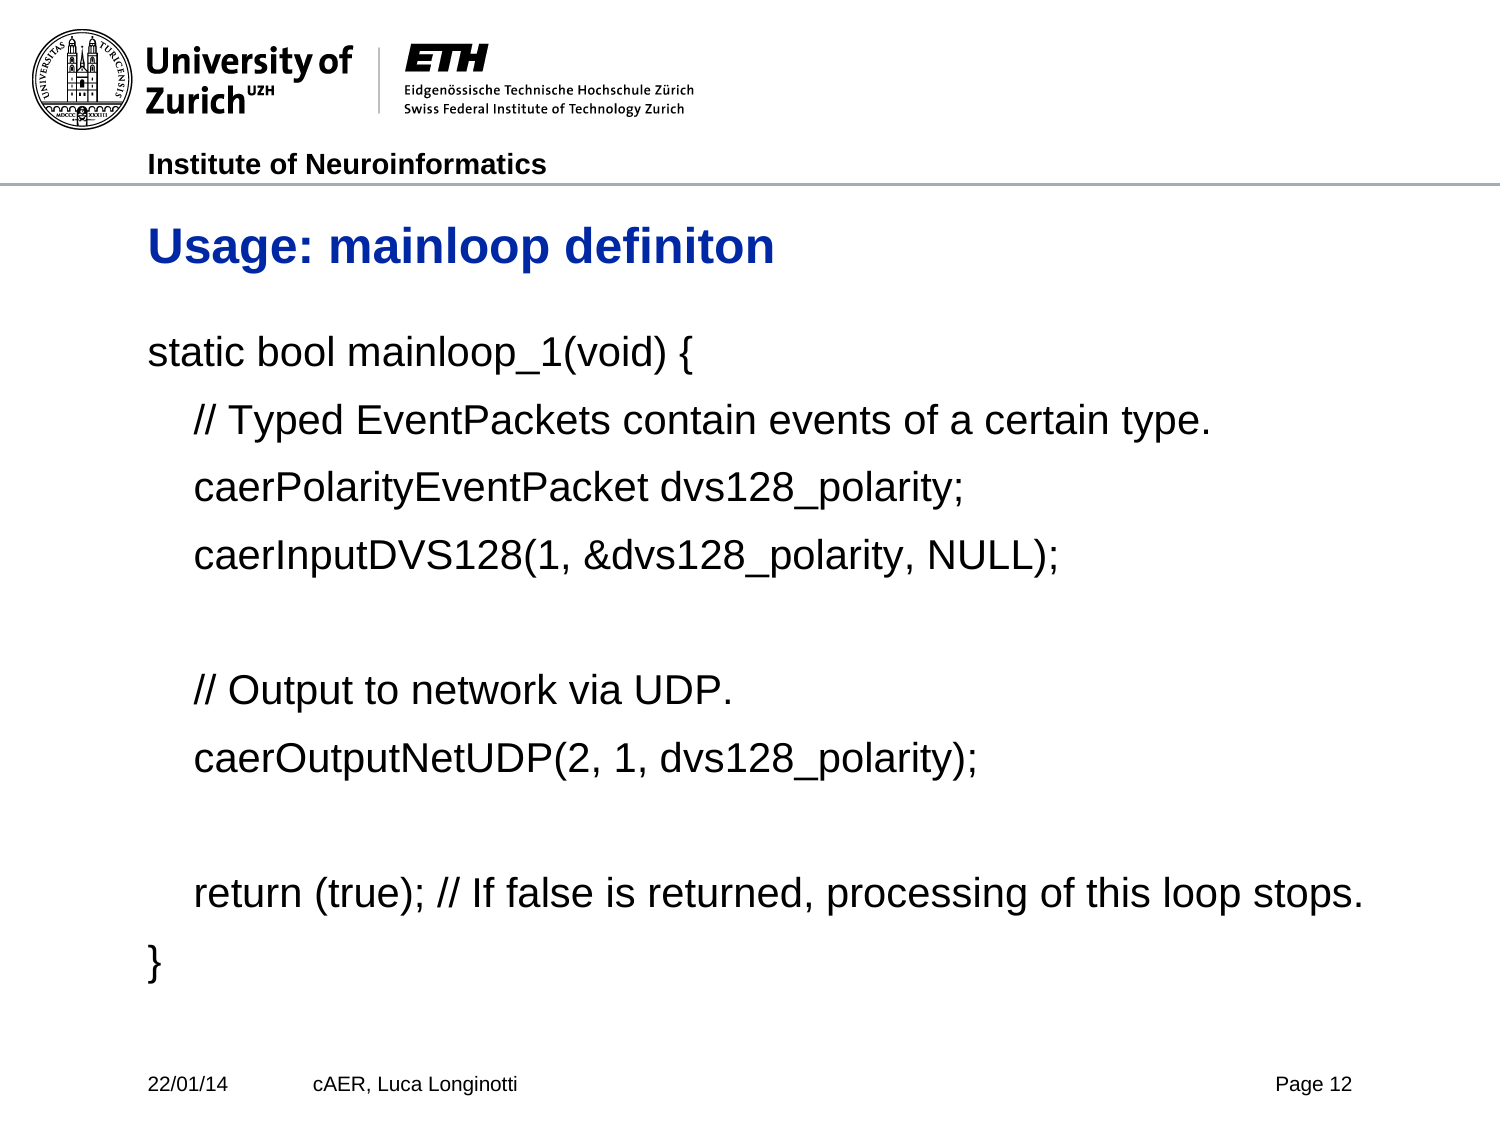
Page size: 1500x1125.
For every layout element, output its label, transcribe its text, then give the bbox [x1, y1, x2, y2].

picture [26, 23, 704, 136]
title Usage: mainloop definiton [147, 208, 1353, 324]
list static bool mainloop_1(void) { // Typed EventPackets contain events of a certain type. caerPolarityEventPacket dvs128_polarity; caerInputDVS128(1, &dvs128_polarity, NULL); // Output to network via UDP. caerOutputNetUDP(2, 1, dvs128_polarity); return (true); // If false is returned, processing of this loop stops. } [147, 324, 1447, 984]
